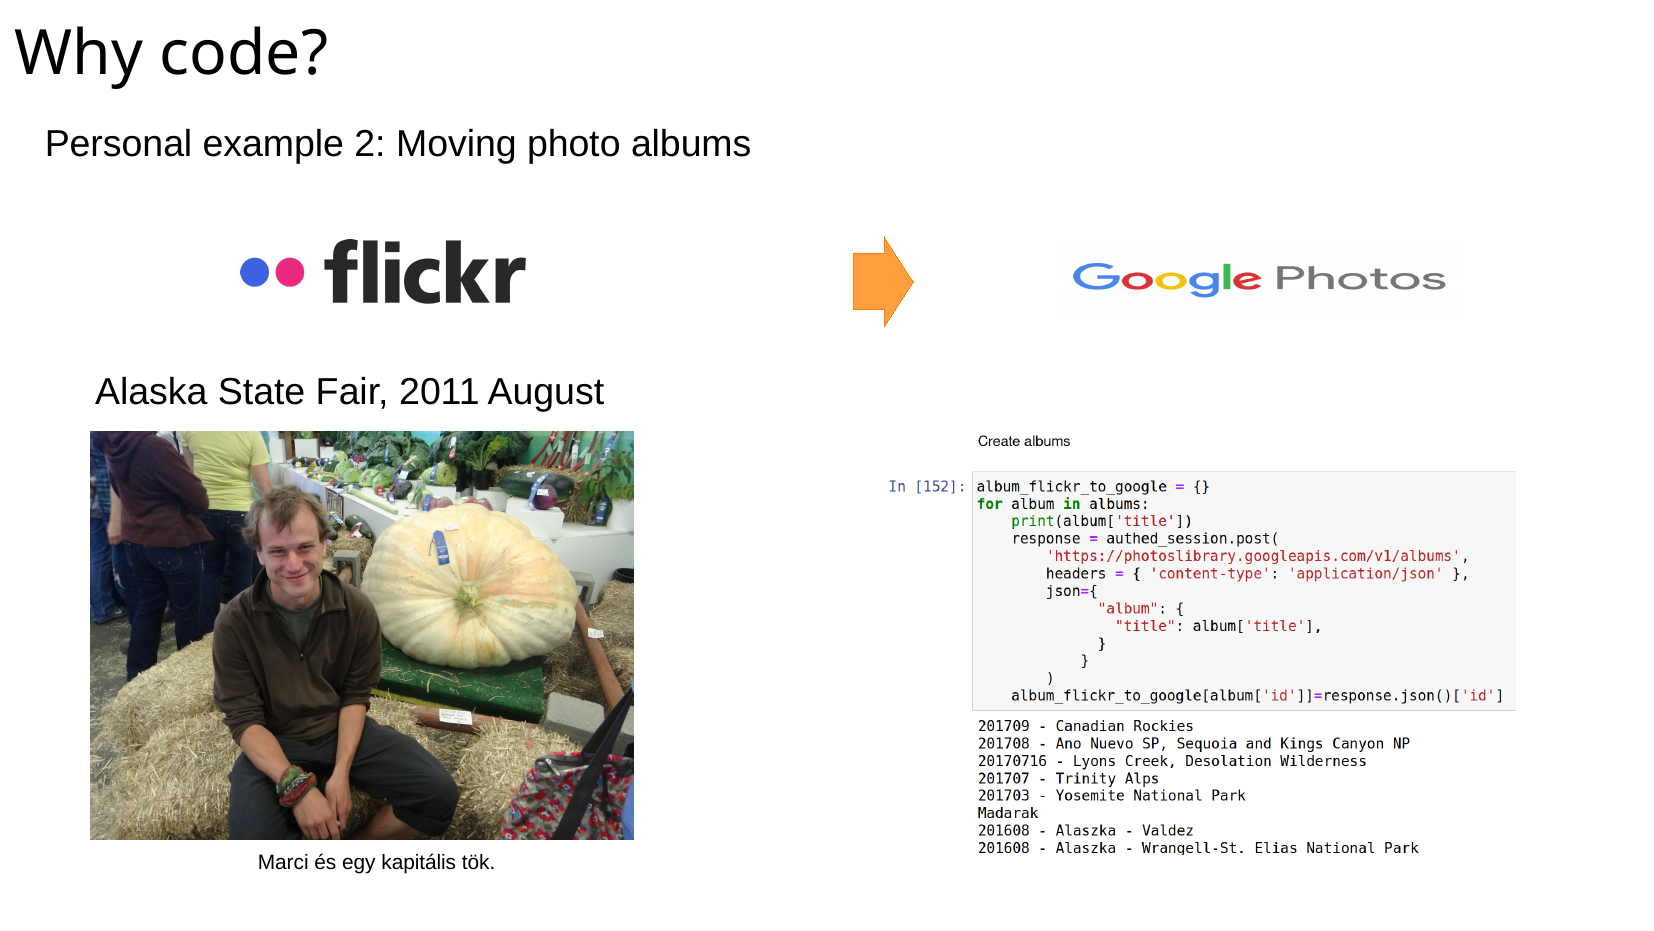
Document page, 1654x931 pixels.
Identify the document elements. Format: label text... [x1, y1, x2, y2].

picture [885, 426, 1516, 856]
text_box Marci és egy kapitális tök. [243, 843, 511, 882]
picture [240, 239, 526, 304]
text_box Alaska State Fair, 2011 August [80, 356, 686, 469]
picture [1052, 238, 1466, 321]
text_box Personal example 2: Moving photo albums [30, 108, 770, 181]
text_box Why code? [0, 0, 1654, 89]
picture [90, 469, 634, 840]
text_box [853, 236, 914, 327]
